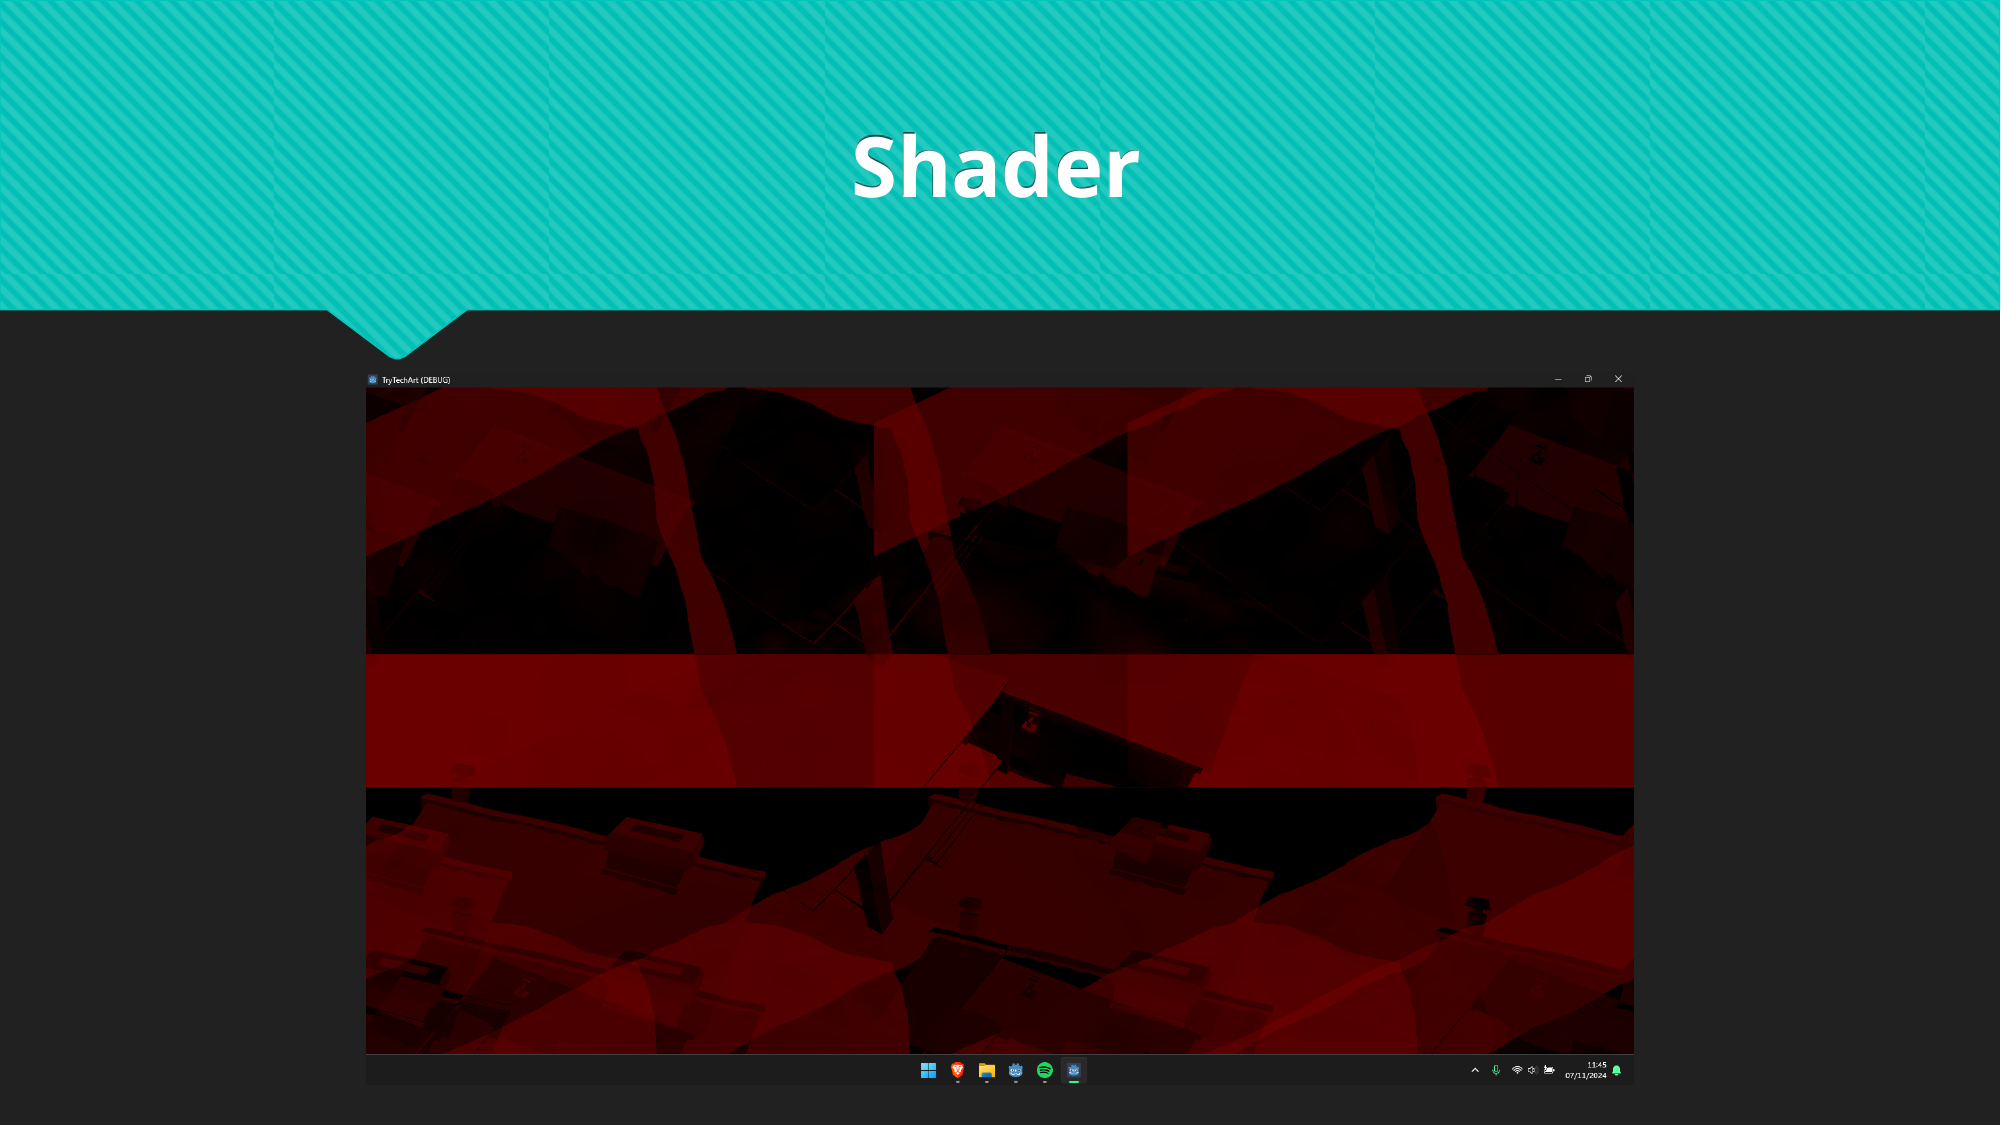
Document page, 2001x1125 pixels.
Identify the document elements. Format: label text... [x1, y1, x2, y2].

picture [366, 372, 1634, 1085]
title Shader [836, 0, 1162, 222]
